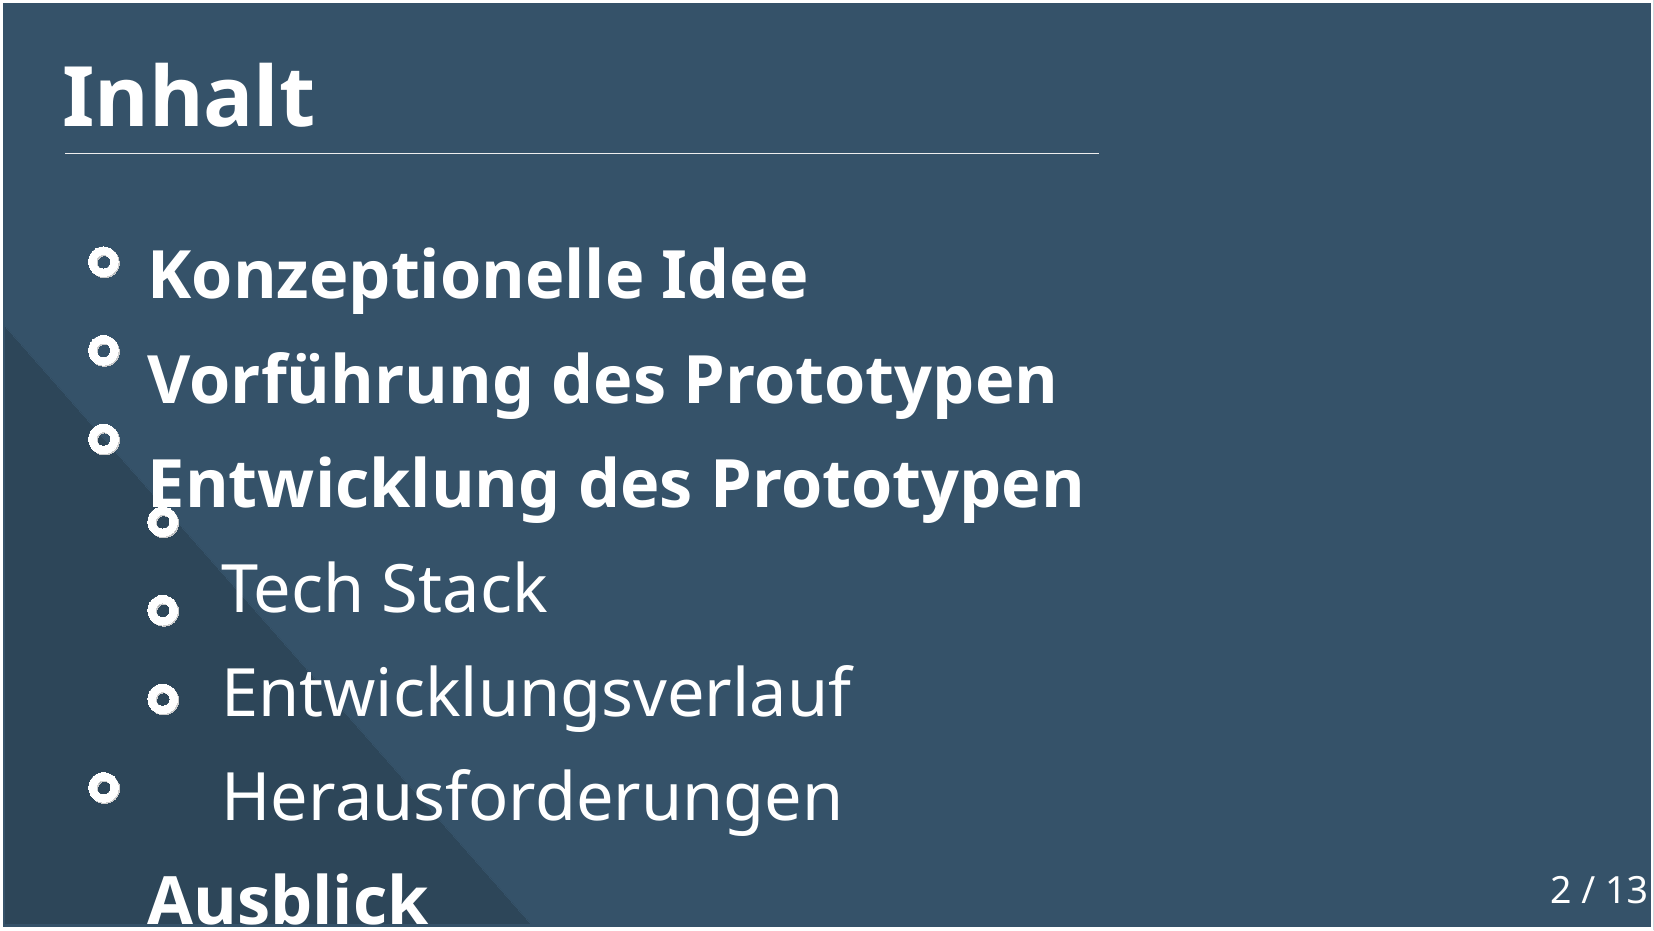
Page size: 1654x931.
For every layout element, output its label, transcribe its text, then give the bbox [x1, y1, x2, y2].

text_box Inhalt [47, 29, 845, 148]
text_box Konzeptionelle Idee Vorführung des Prototypen Entwicklung des Prototypen Tech Stack Entwicklungsverlauf Herausforderungen Ausblick [59, 206, 1300, 902]
text_box [0, 0, 1654, 931]
text_box <number> / 13 [1535, 856, 1654, 914]
